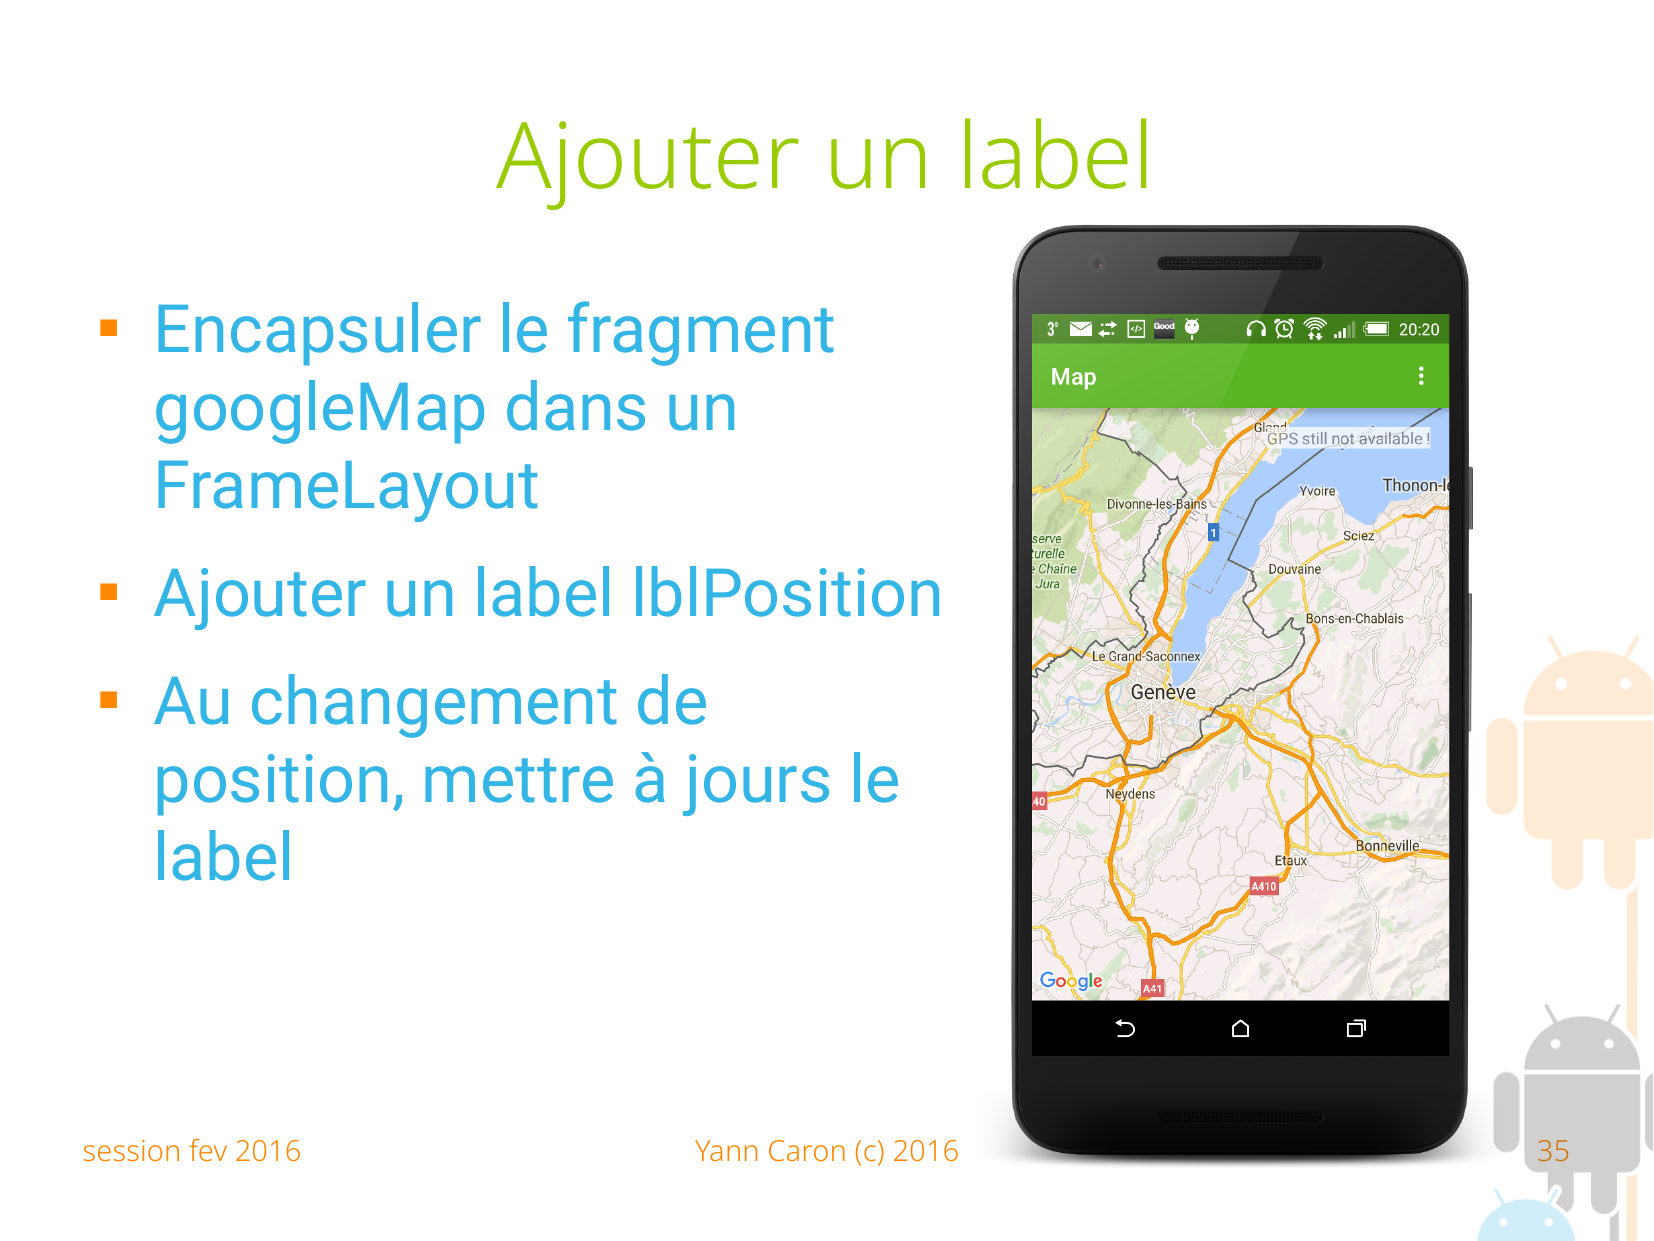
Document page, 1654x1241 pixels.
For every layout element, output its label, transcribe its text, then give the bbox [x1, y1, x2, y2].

title Ajouter un label [82, 49, 1571, 257]
list Encapsuler le fragment googleMap dans un FrameLayout Ajouter un label lblPosition Au changement de position, mettre à jours le label [82, 290, 975, 1010]
picture [240, 224, 1654, 1241]
